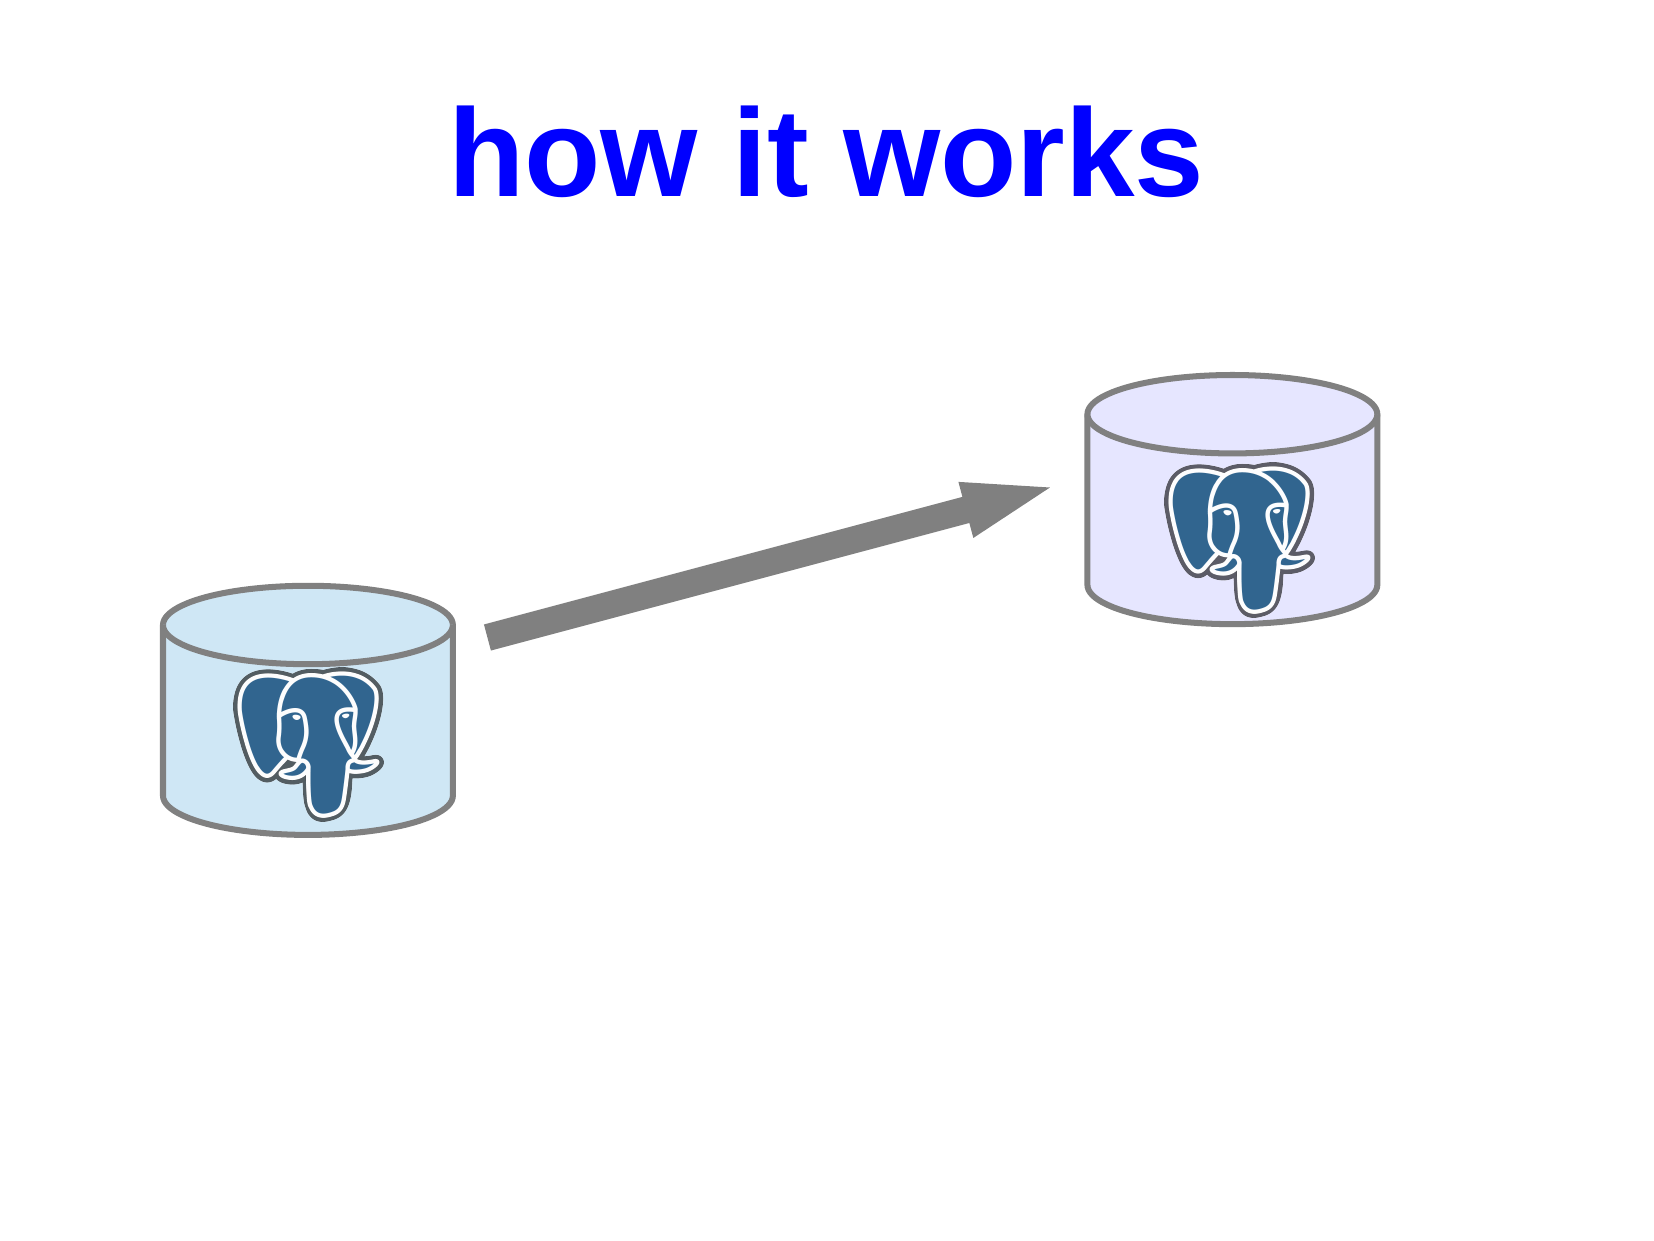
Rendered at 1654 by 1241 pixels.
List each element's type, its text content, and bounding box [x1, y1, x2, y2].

picture [233, 667, 384, 822]
text_box [1087, 375, 1378, 625]
picture [1164, 462, 1315, 618]
text_box [162, 585, 453, 835]
title how it works [82, 27, 1571, 279]
